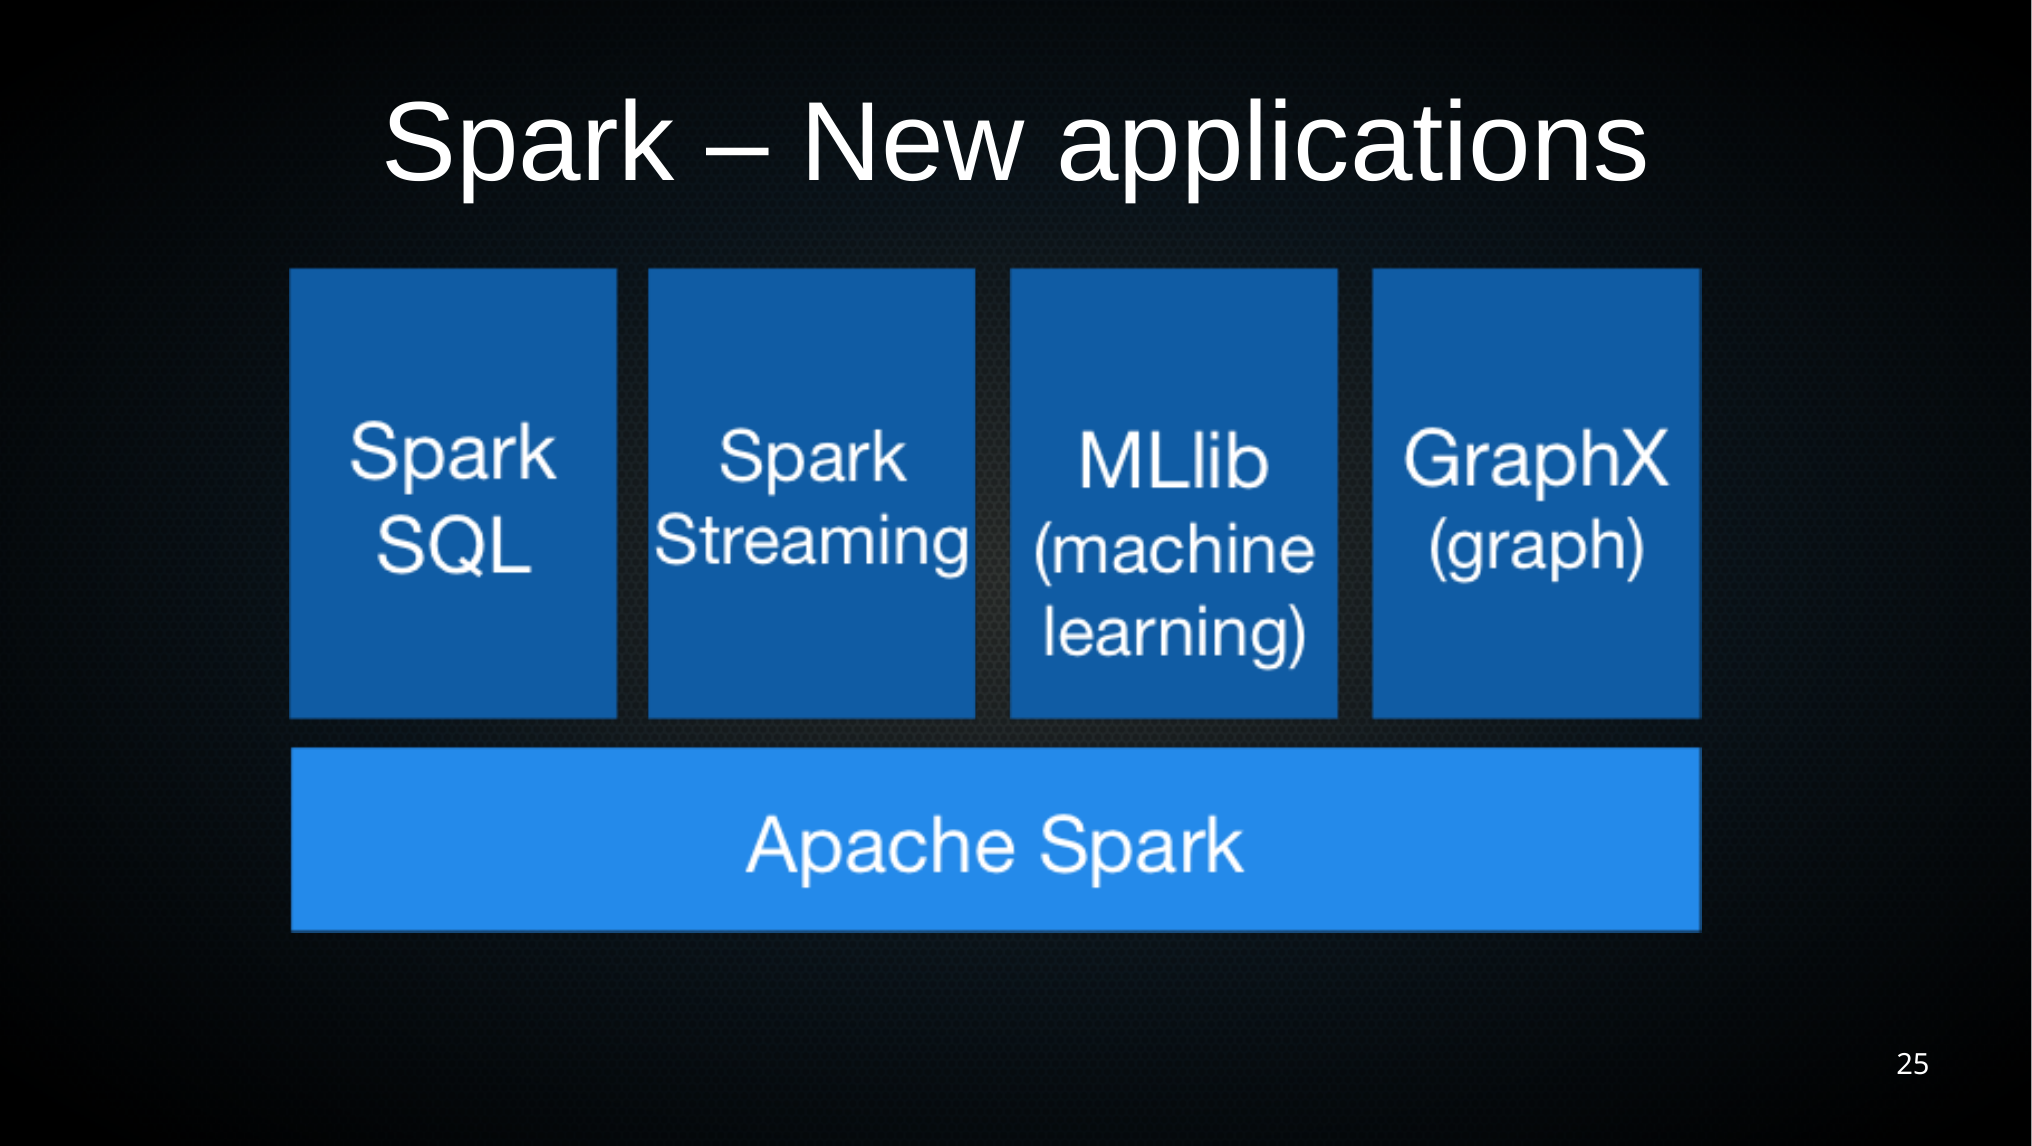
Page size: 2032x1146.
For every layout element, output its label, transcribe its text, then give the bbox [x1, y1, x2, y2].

title Spark – New applications [101, 45, 1930, 237]
picture [0, 0, 2032, 1146]
